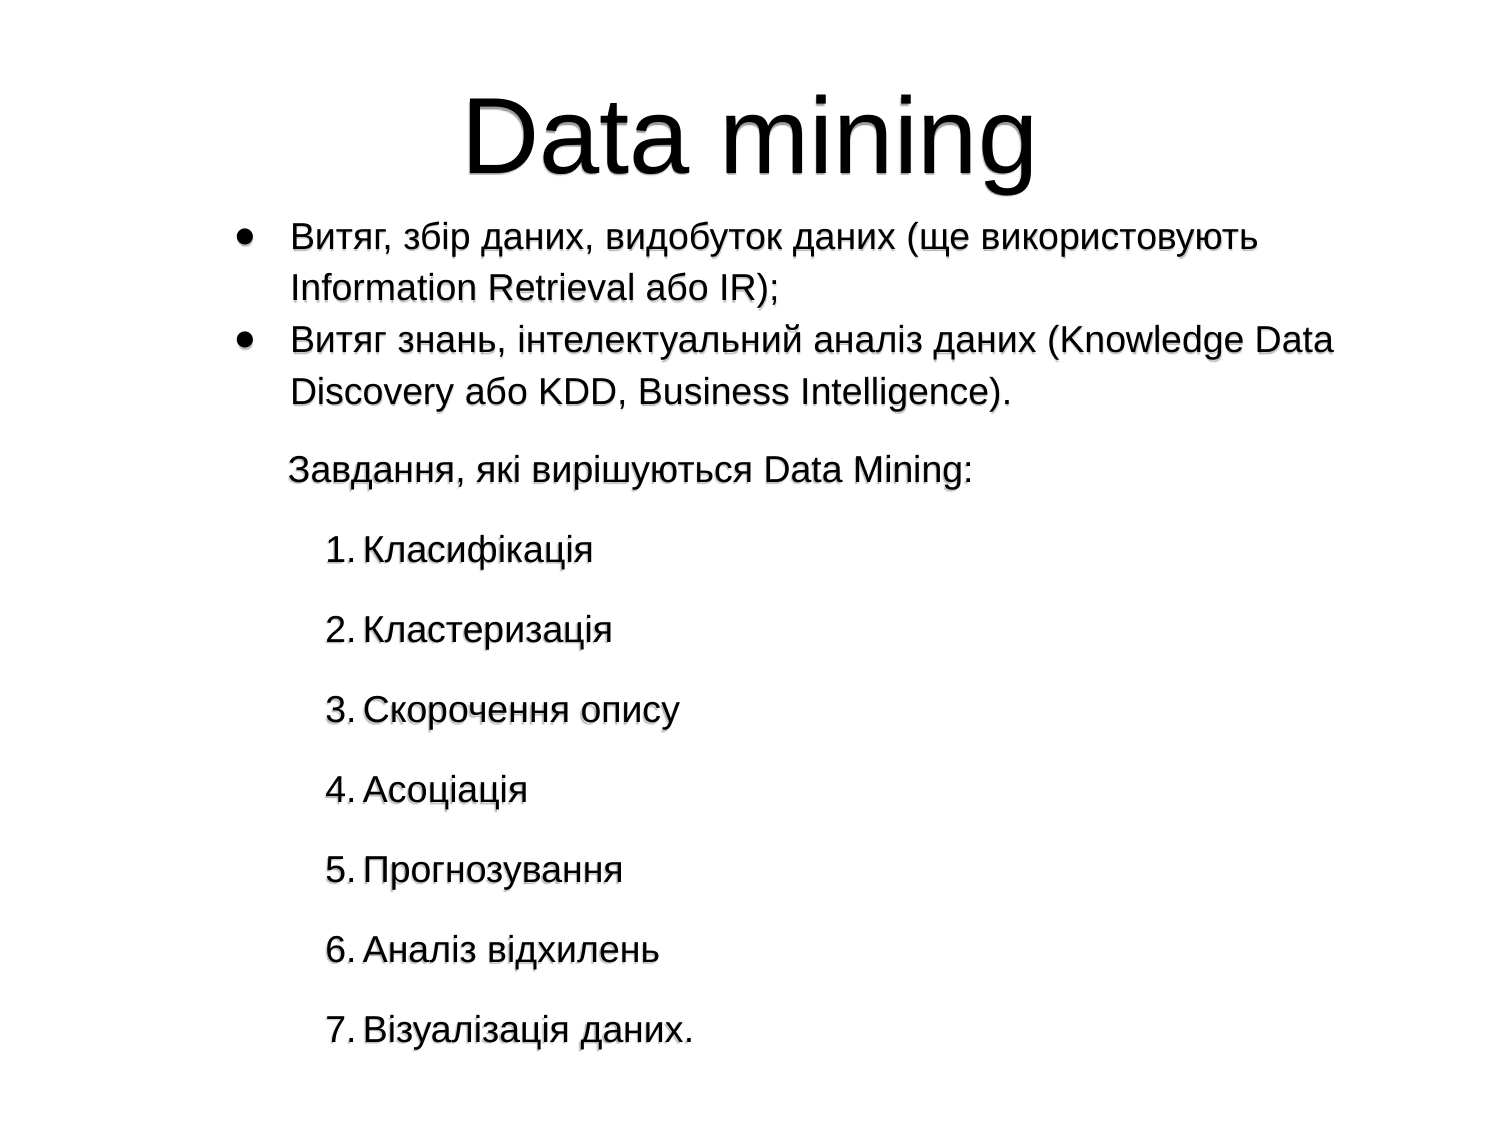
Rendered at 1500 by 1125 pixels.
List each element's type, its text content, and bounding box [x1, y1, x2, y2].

title Data mining [51, 17, 1449, 211]
subtitle Витяг, збір даних, видобуток даних (ще використовують Information Retrieval або IR); Витяг знань, інтелектуальний аналіз даних (Knowledge Data Discovery або KDD, Business Intelligence). [200, 189, 1449, 485]
text_box Завдання, які вирішуються Data Mining: 1. Класифікація 2. Кластеризація 3. Скорочення опису 4. Асоціація 5. Прогнозування 6. Аналіз відхилень 7. Візуалізація даних. [199, 422, 1358, 1063]
